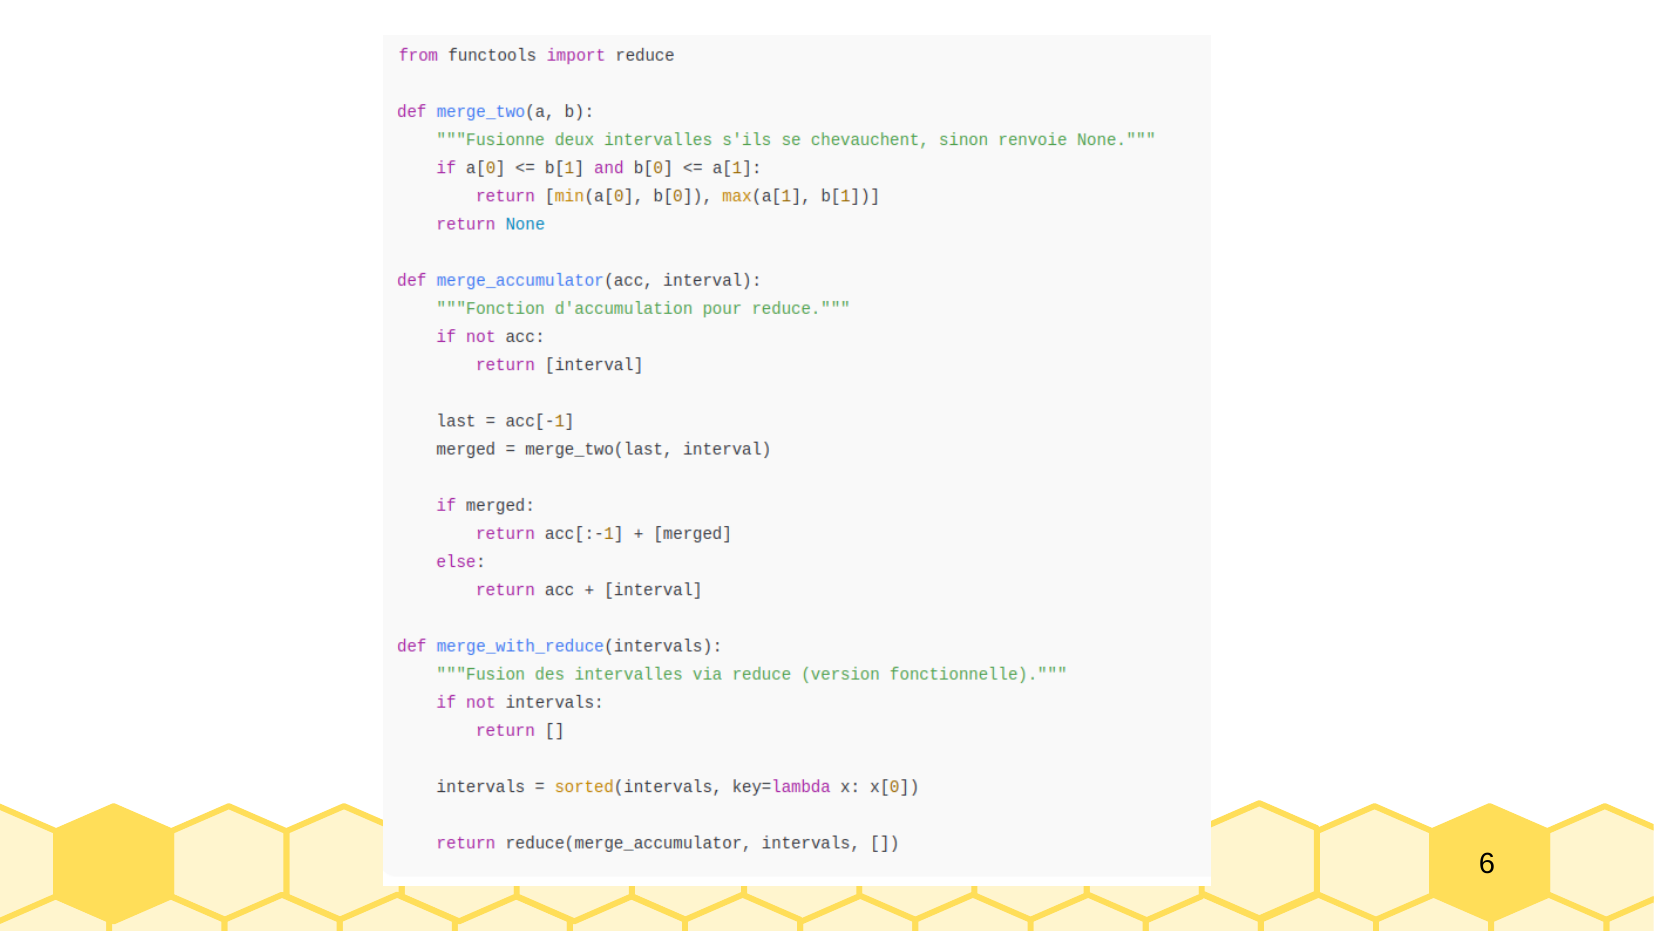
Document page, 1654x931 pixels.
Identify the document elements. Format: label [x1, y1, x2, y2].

picture [383, 35, 1211, 886]
